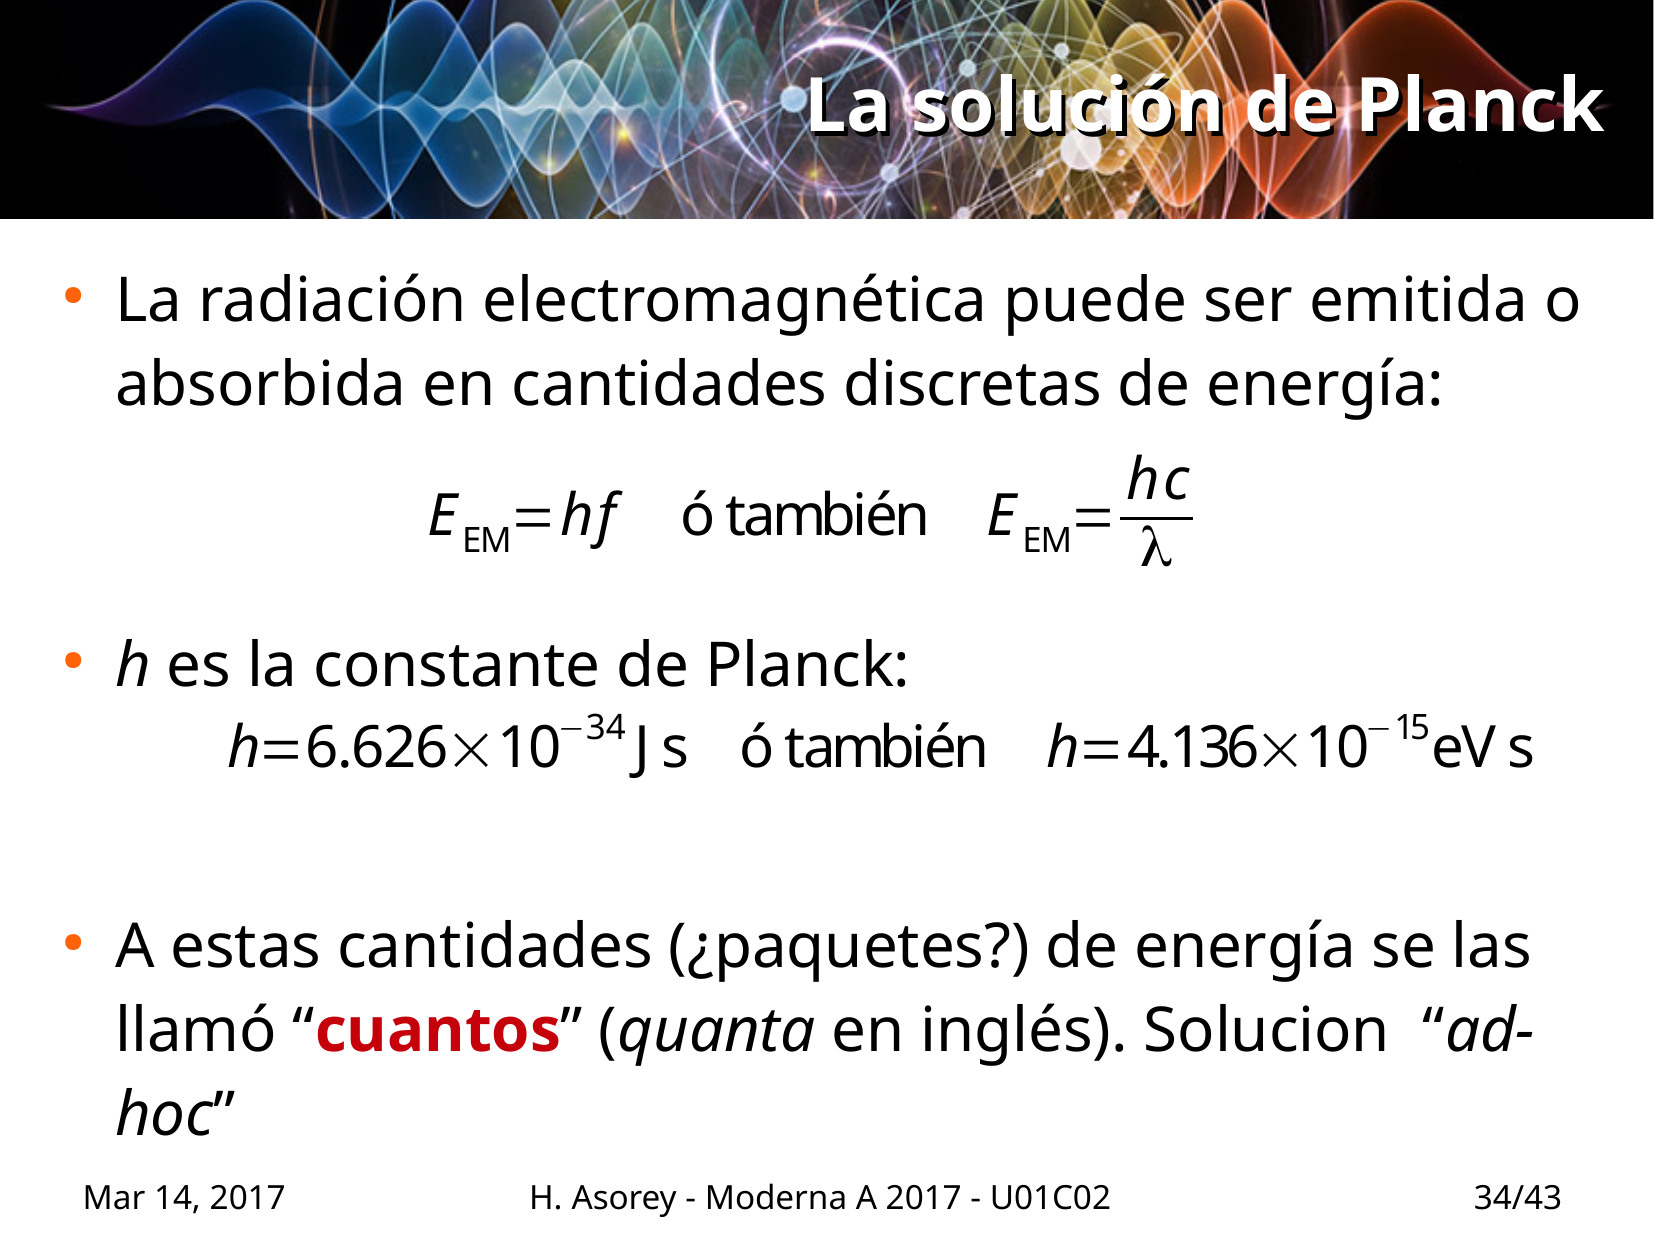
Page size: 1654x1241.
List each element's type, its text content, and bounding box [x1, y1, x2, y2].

title La solución de Planck [45, 15, 1606, 191]
list La radiación electromagnética puede ser emitida o absorbida en cantidades discretas de energía: h es la constante de Planck: A estas cantidades (¿paquetes?) de energía se las llamó “cuantos” (quanta en inglés). Solucion “ad-hoc” [45, 255, 1606, 1156]
picture [0, 0, 1654, 219]
chart [219, 705, 1542, 783]
chart [420, 443, 1203, 571]
